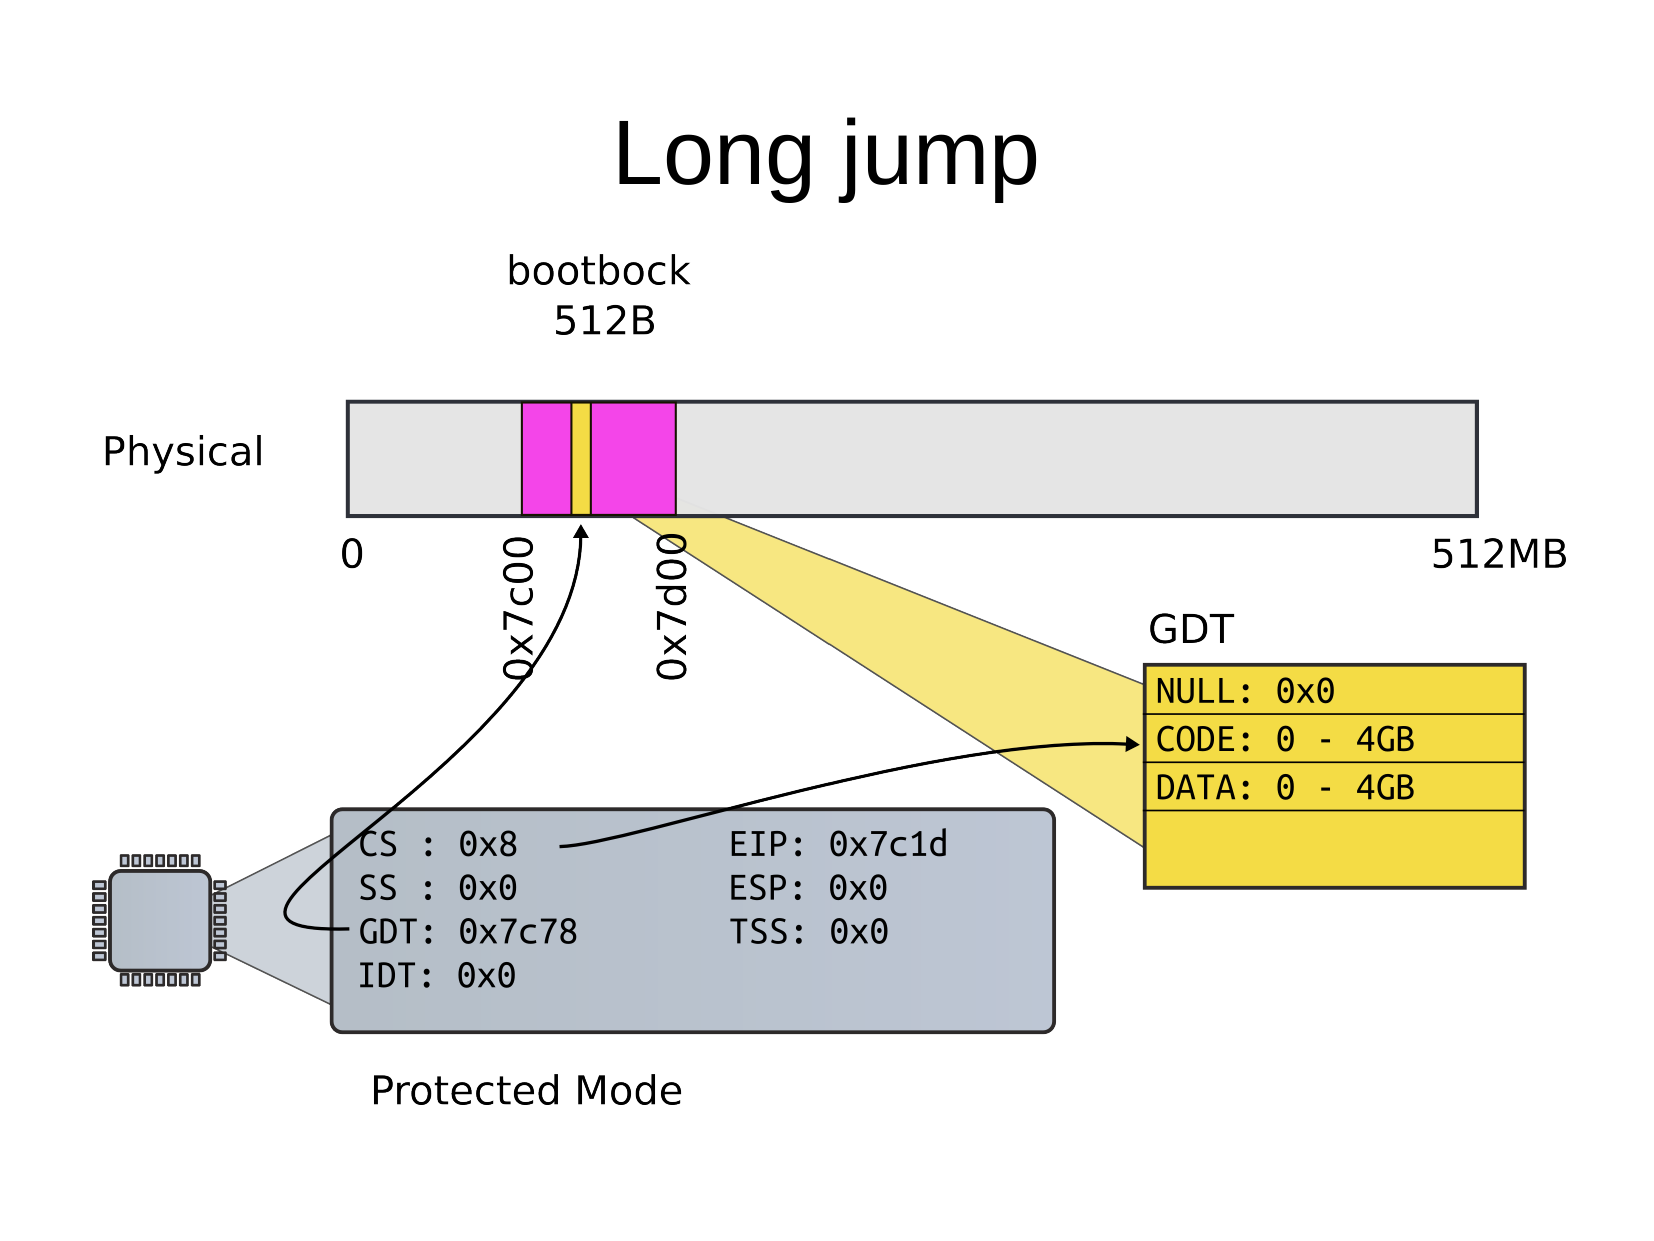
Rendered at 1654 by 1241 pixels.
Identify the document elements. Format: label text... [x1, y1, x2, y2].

picture [92, 254, 1566, 1106]
title Long jump [82, 49, 1571, 257]
